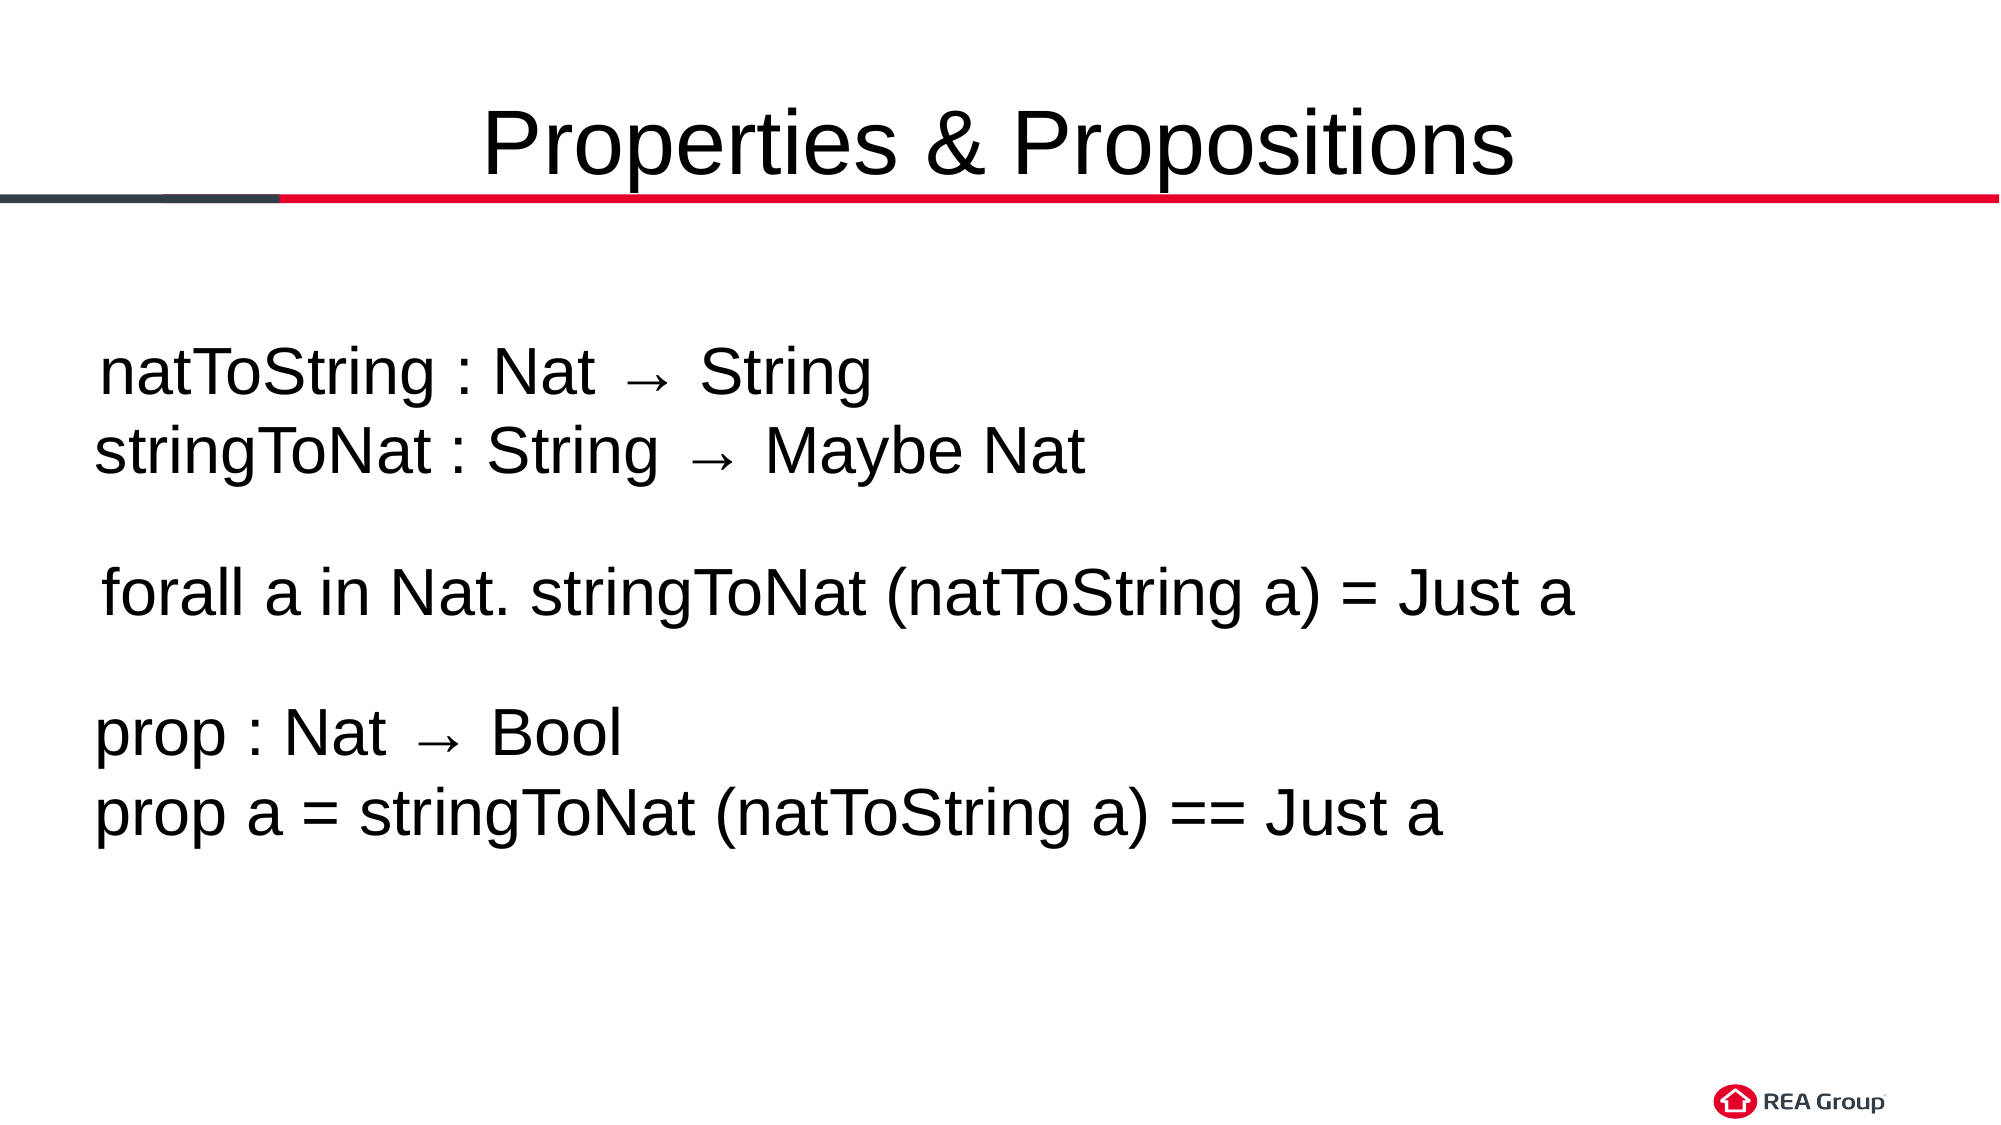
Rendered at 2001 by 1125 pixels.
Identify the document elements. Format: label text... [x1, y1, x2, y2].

text_box stringToNat : String → Maybe Nat [94, 342, 1894, 552]
text_box prop : Nat → Bool prop a = stringToNat (natToString a) == Just a [94, 664, 1894, 874]
text_box natToString : Nat → String [99, 263, 1900, 472]
text_box Properties & Propositions [99, 44, 1900, 232]
picture [1698, 1021, 1901, 1125]
text_box forall a in Nat. stringToNat (natToString a) = Just a [101, 484, 1901, 693]
